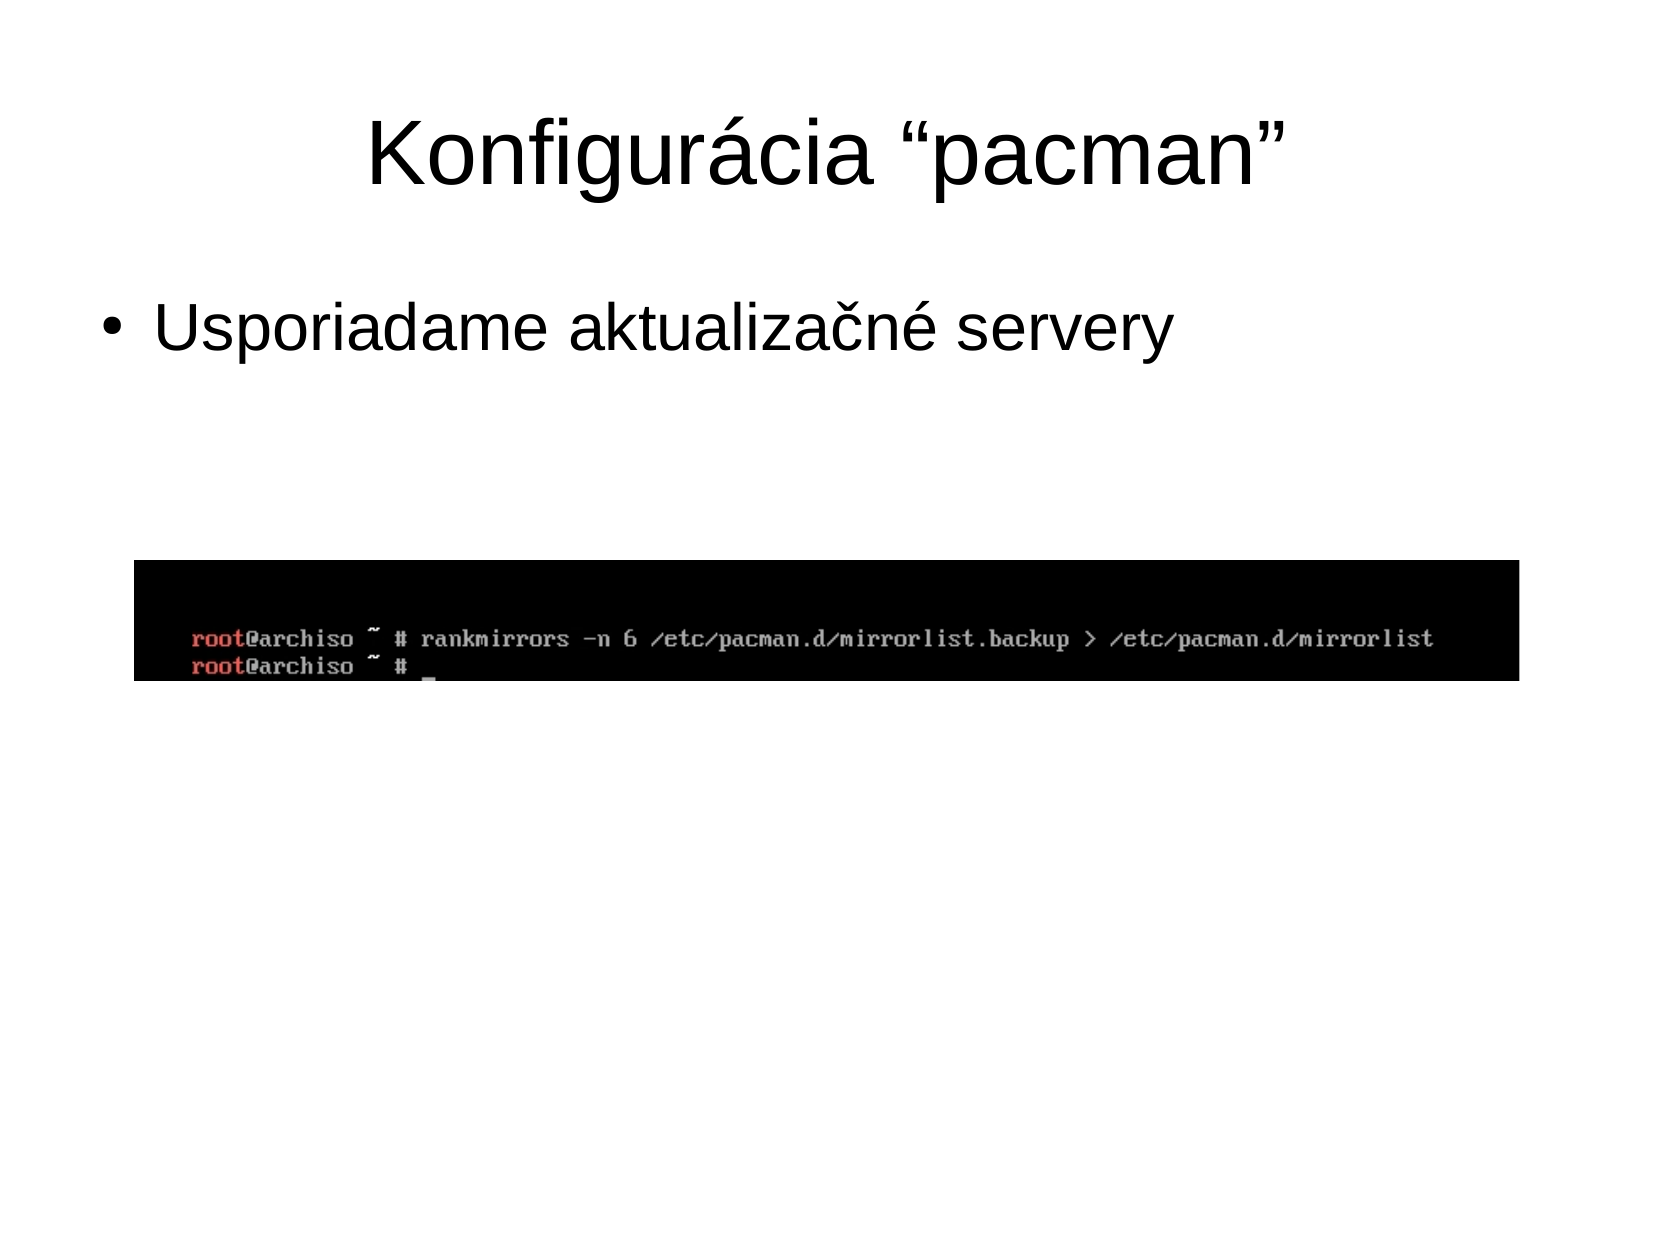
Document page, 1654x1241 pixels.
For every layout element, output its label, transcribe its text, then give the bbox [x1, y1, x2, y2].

picture [134, 560, 1520, 681]
title Konfigurácia “pacman” [82, 49, 1571, 257]
list Usporiadame aktualizačné servery [82, 290, 1571, 1010]
